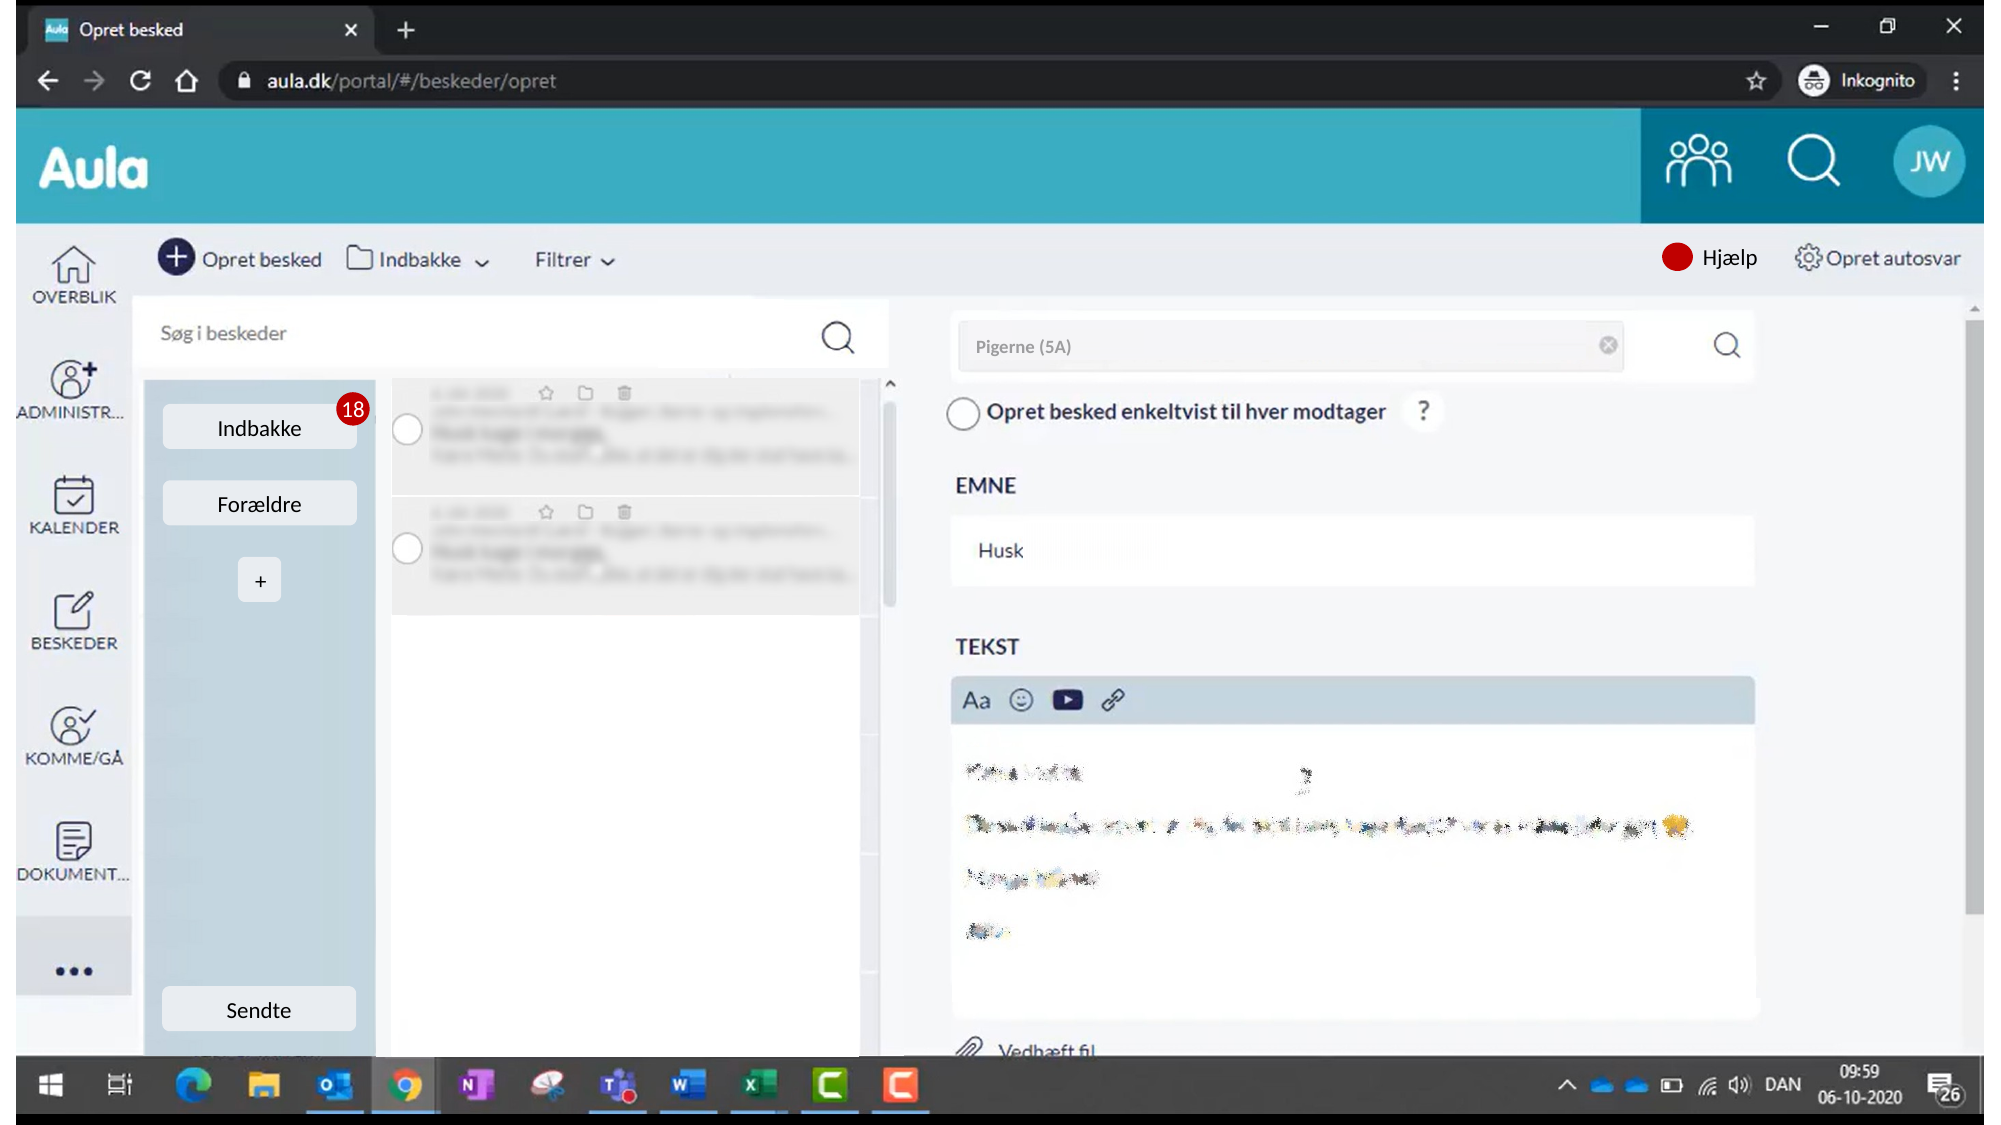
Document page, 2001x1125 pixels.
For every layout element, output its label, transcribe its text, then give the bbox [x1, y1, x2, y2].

text_box + [237, 556, 282, 602]
text_box Indbakke [162, 403, 357, 449]
text_box Pigerne (5A) [960, 327, 1181, 366]
picture [1666, 131, 1732, 191]
text_box Hjælp [1687, 235, 1774, 279]
text_box Forældre [162, 480, 357, 526]
text_box 18 [326, 387, 392, 431]
picture [1893, 126, 1965, 197]
text_box Sendte [162, 986, 357, 1032]
picture [1785, 128, 1840, 186]
text_box [1662, 242, 1687, 271]
picture [16, 0, 1984, 1125]
